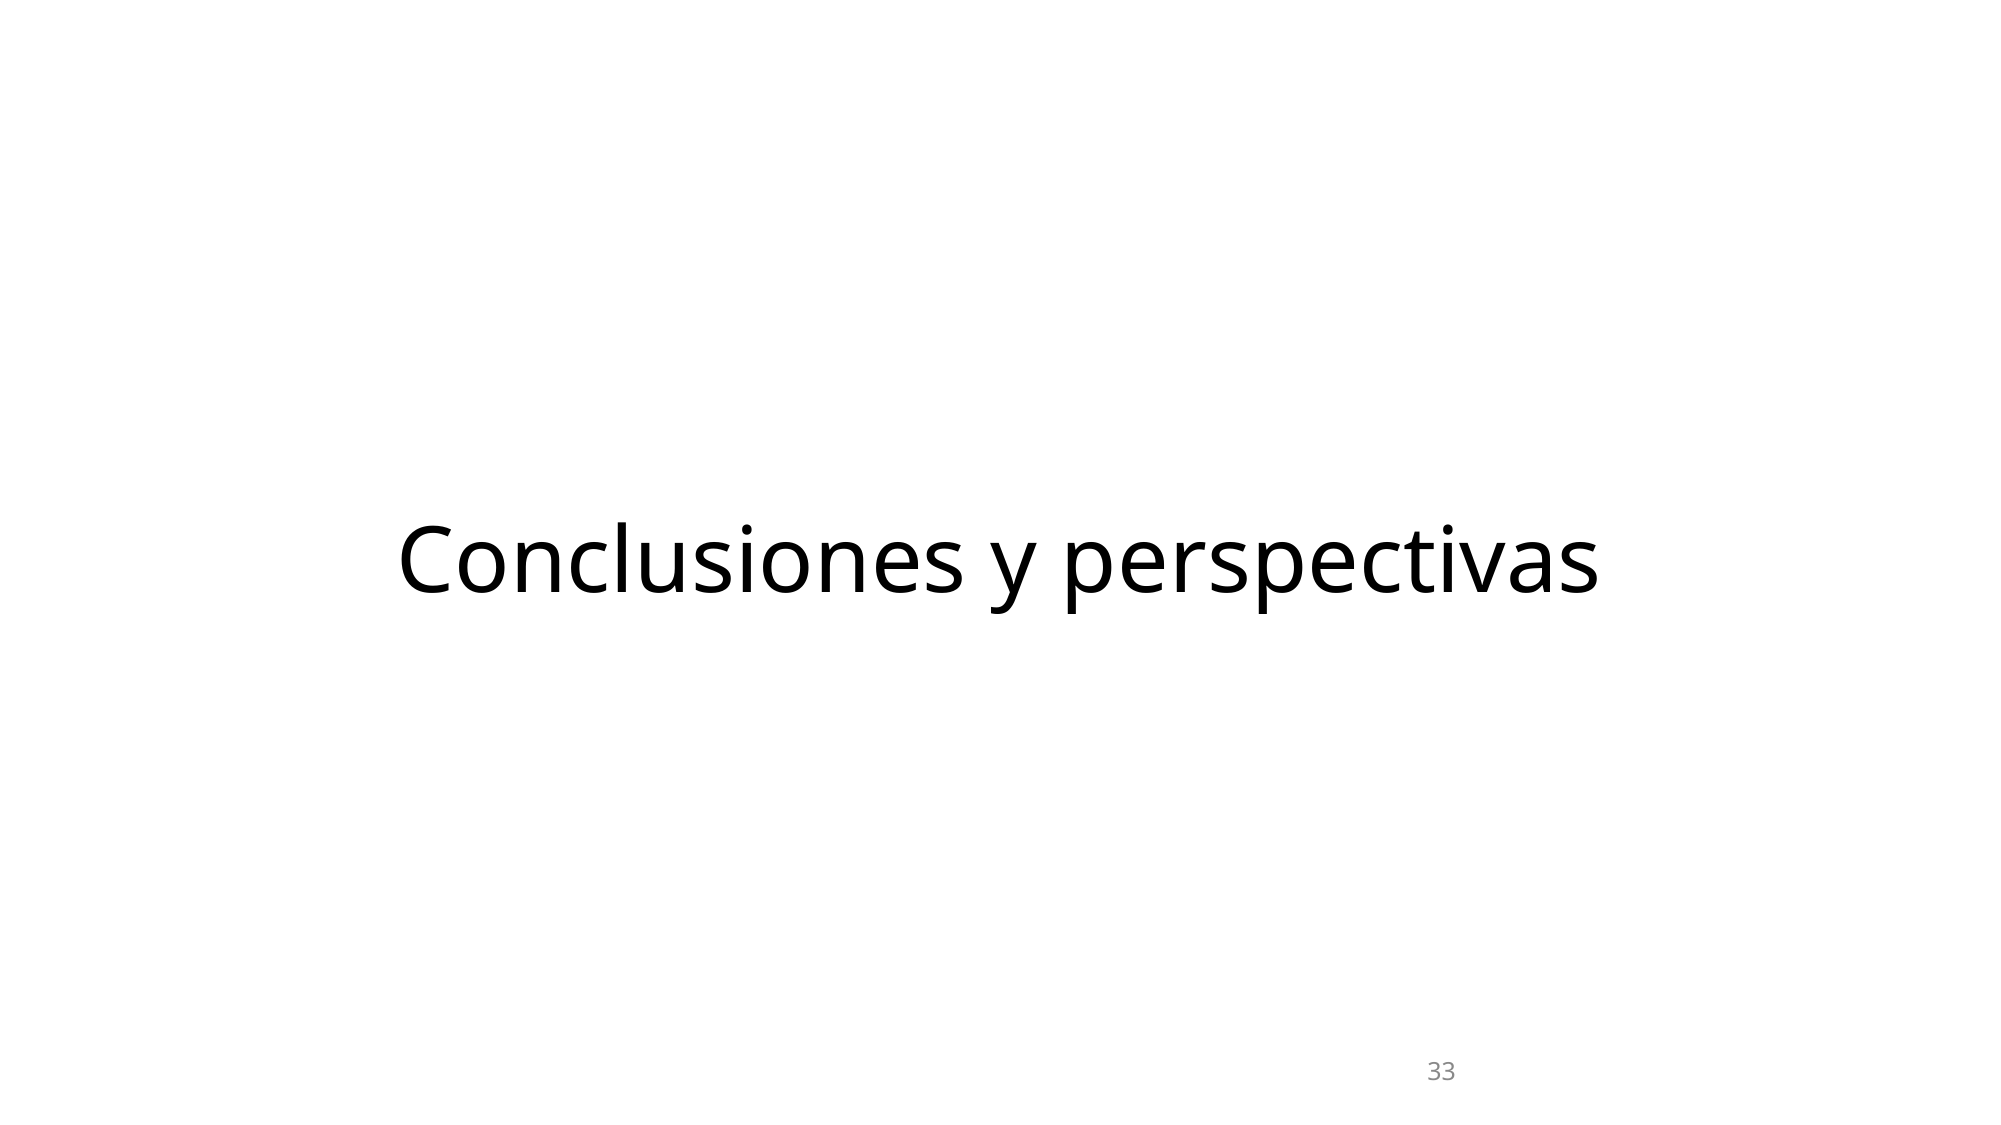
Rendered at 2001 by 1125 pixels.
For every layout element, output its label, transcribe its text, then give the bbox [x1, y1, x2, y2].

text_box 33 [1412, 1042, 1863, 1103]
title Conclusiones y perspectivas [137, 453, 1863, 672]
